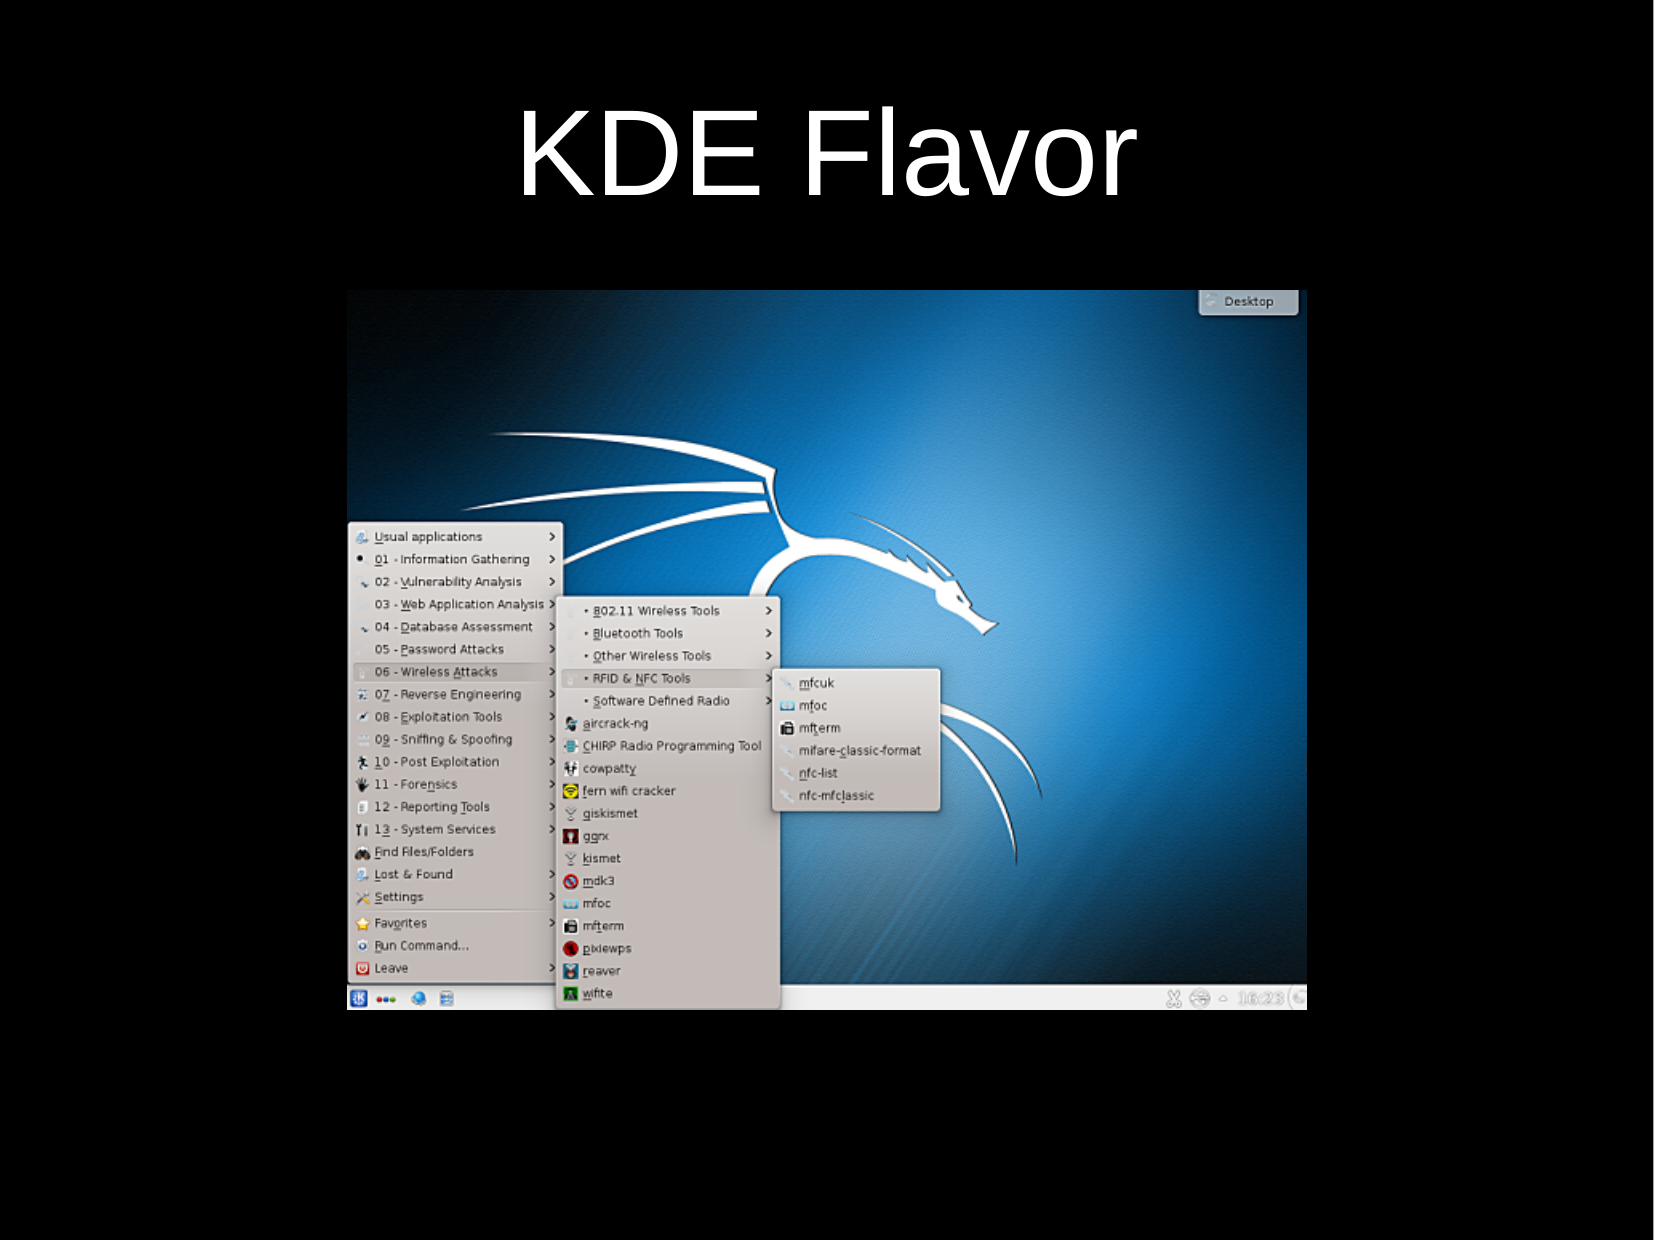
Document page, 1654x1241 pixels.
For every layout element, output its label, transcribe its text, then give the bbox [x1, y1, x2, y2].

picture [347, 290, 1307, 1010]
title KDE Flavor [82, 49, 1571, 257]
